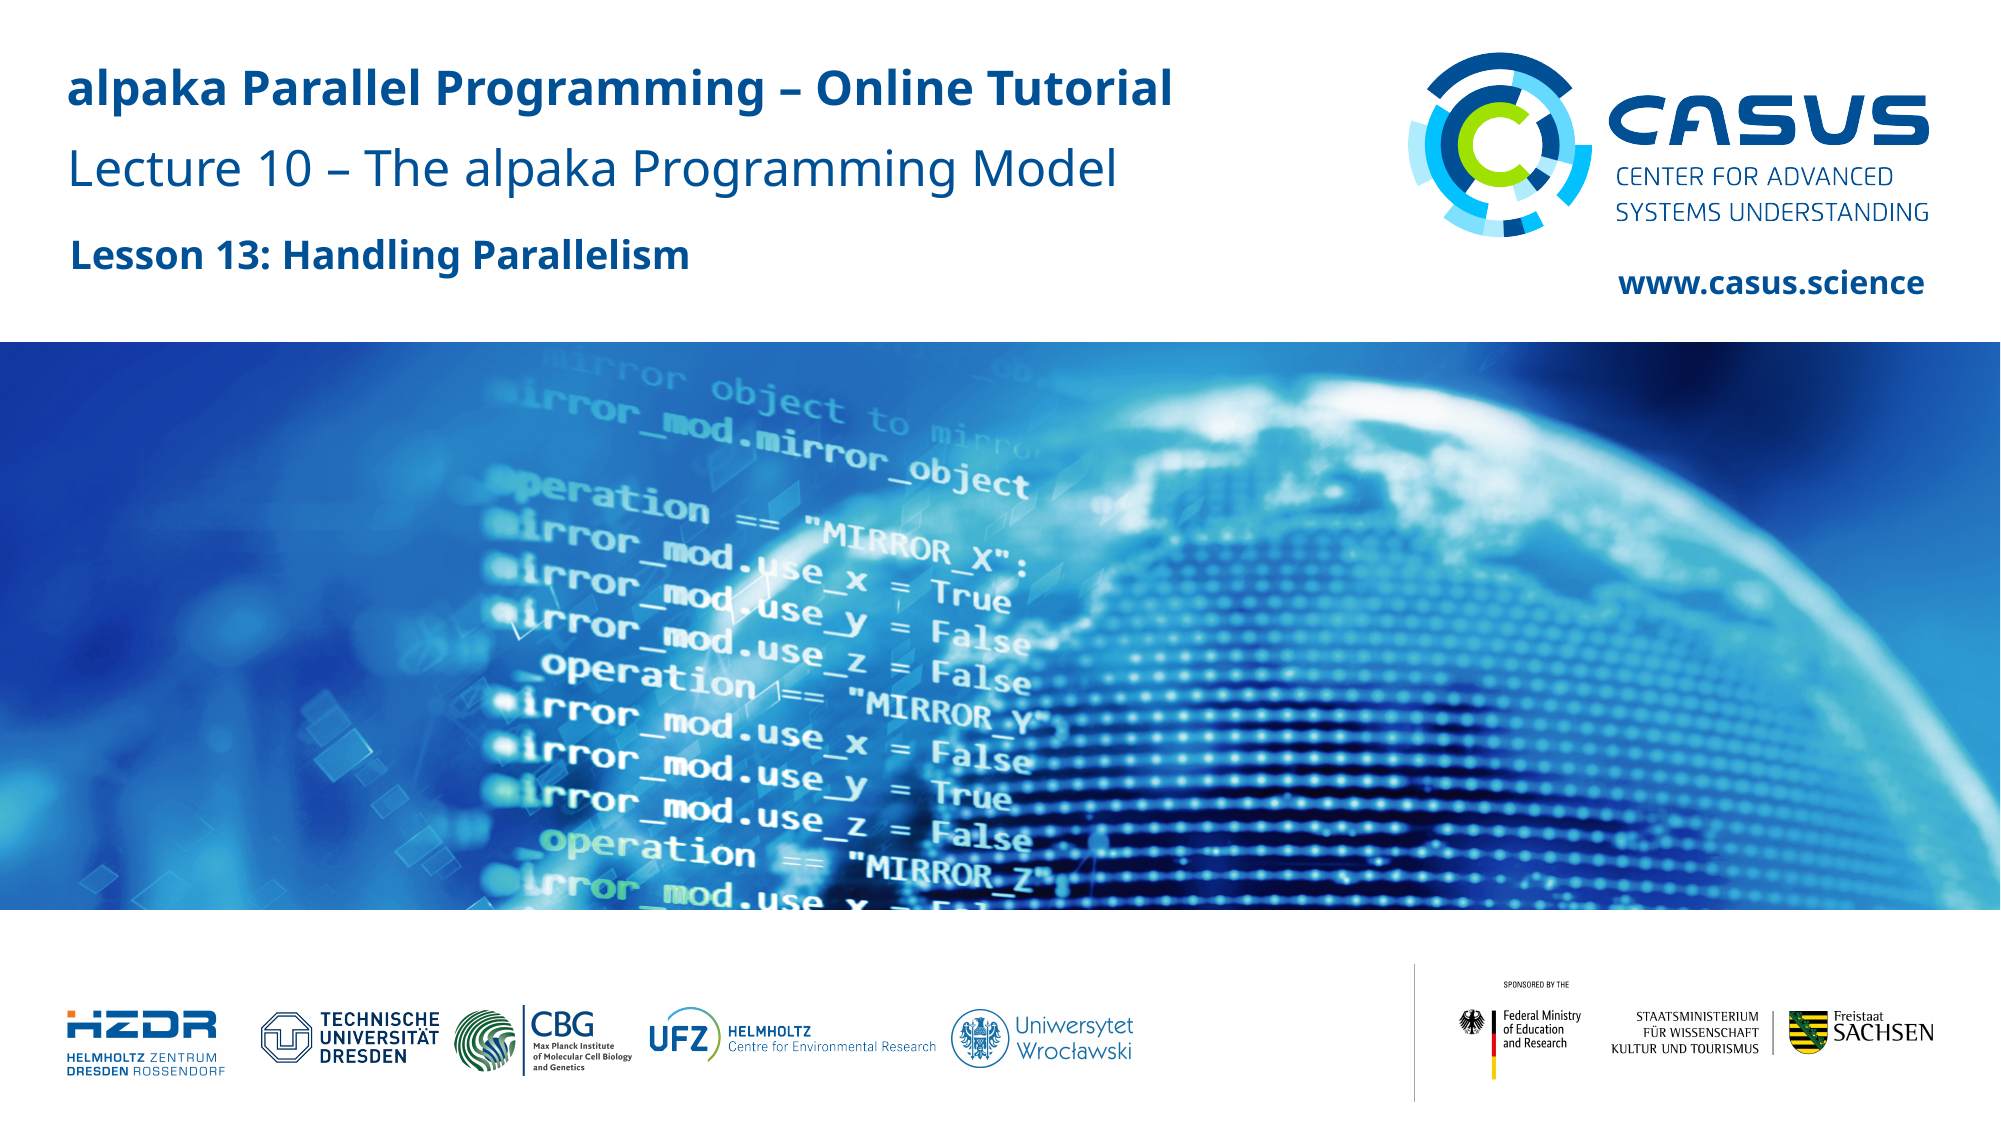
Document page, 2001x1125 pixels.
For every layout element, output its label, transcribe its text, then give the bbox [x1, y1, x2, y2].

picture [1408, 52, 1929, 238]
picture [54, 997, 238, 1089]
picture [1611, 1011, 1933, 1055]
picture [261, 1012, 439, 1063]
picture [0, 342, 2001, 910]
subtitle Lecture 10 – The alpaka Programming Model [67, 132, 1390, 202]
picture [454, 982, 1133, 1084]
picture [1458, 980, 1581, 1080]
text_box Lesson 13: Handling Parallelism [54, 219, 1377, 289]
title alpaka Parallel Programming – Online Tutorial [66, 53, 1389, 122]
